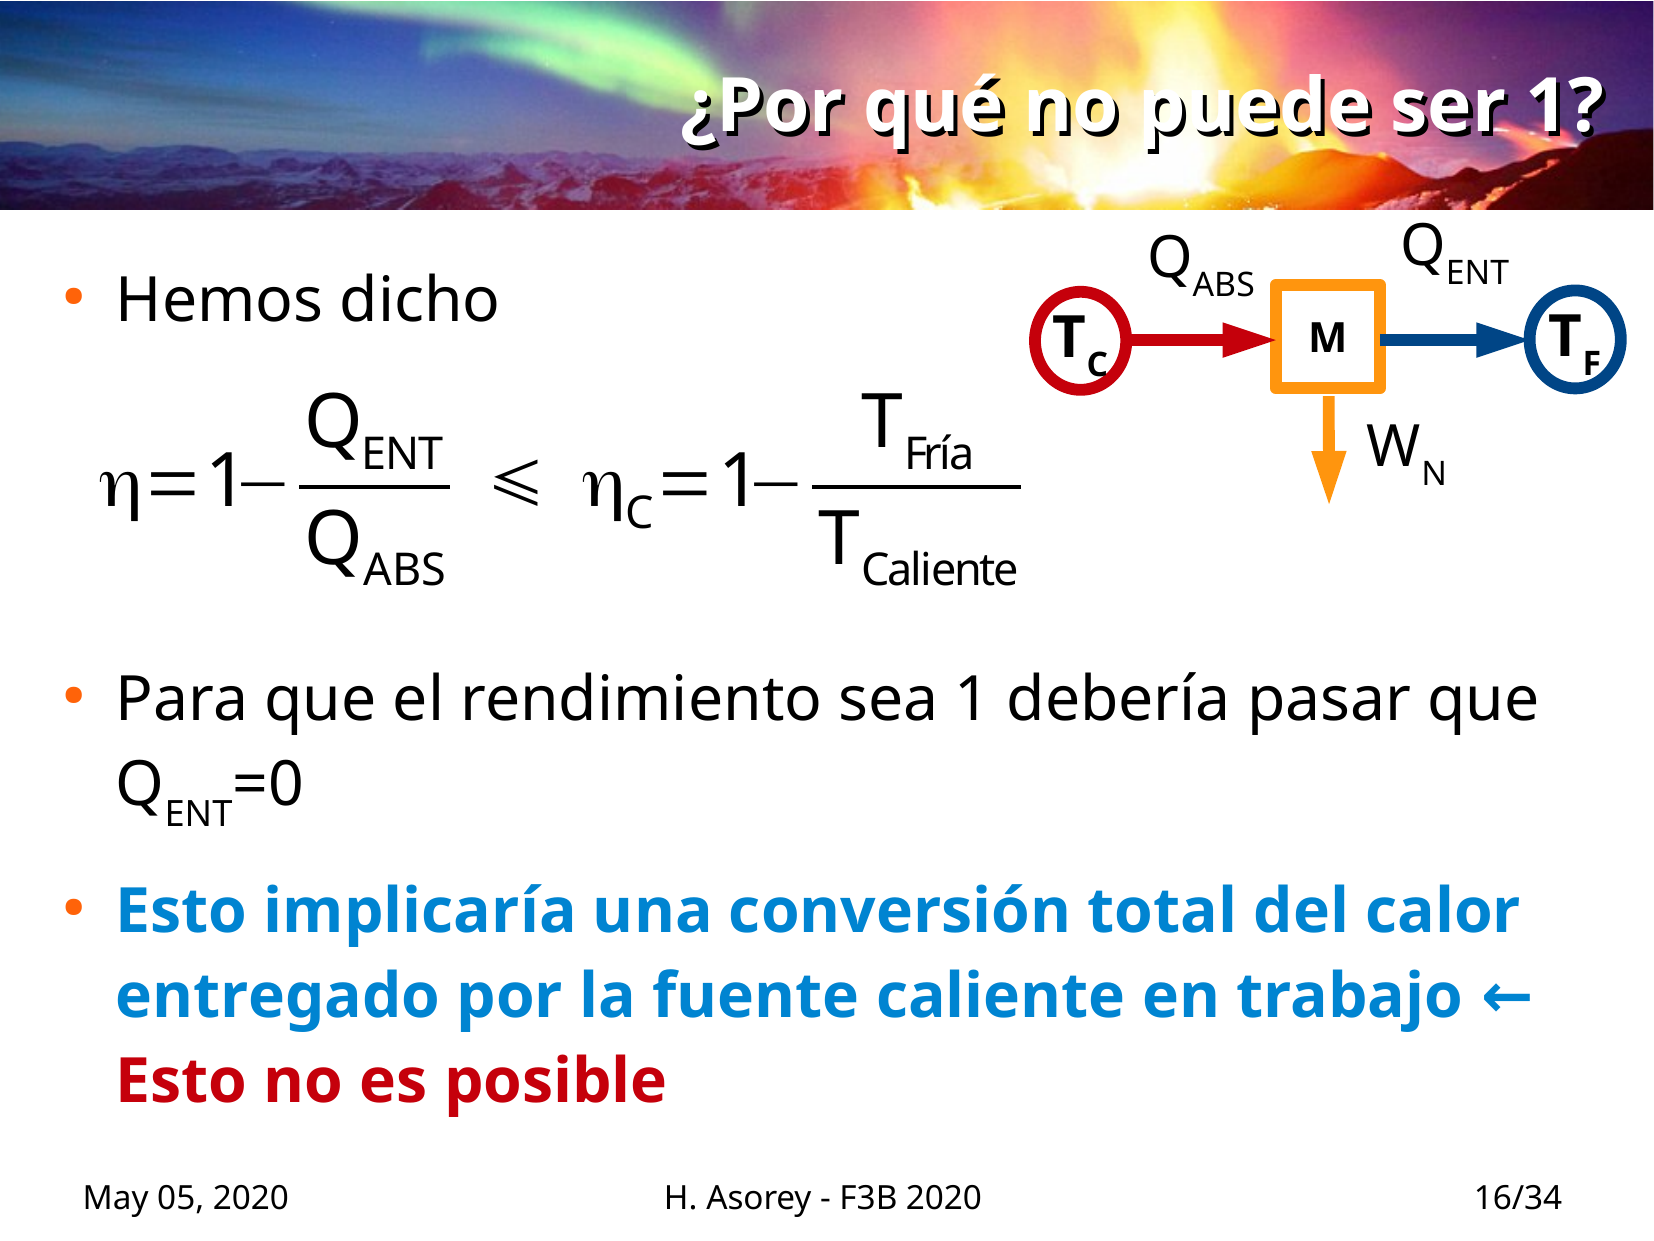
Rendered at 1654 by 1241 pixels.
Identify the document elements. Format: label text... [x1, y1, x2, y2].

list Hemos dicho Para que el rendimiento sea 1 debería pasar que QENT=0 Esto implicaría una conversión total del calor entregado por la fuente caliente en trabajo ← Esto no es posible [45, 255, 1606, 1156]
picture [0, 1, 1654, 210]
chart [90, 375, 1031, 597]
text_box M [1275, 285, 1380, 389]
text_box TC [1035, 291, 1126, 390]
title ¿Por qué no puede ser 1? [45, 15, 1606, 191]
text_box WN [1342, 397, 1471, 581]
text_box TF [1529, 290, 1621, 389]
